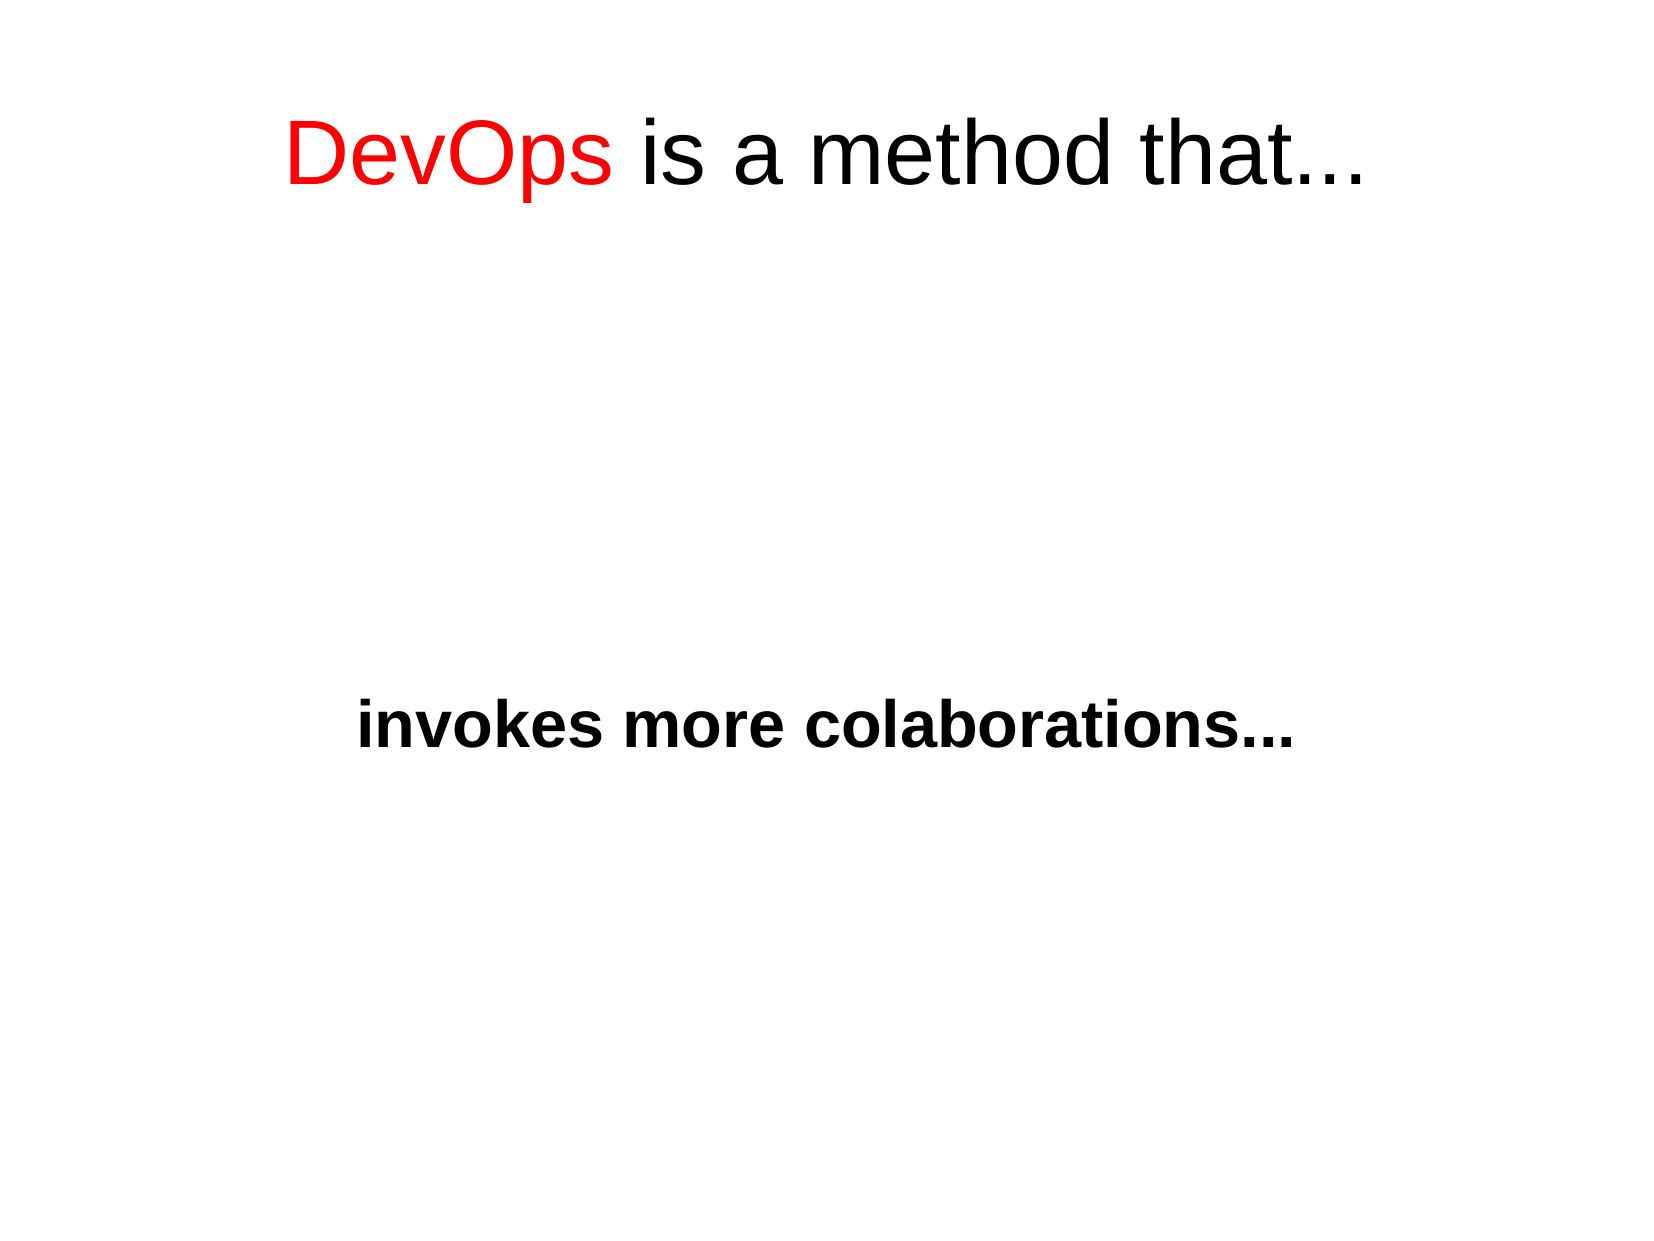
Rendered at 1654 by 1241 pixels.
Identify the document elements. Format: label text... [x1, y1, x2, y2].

subtitle invokes more colaborations... [82, 290, 1571, 1010]
title DevOps is a method that... [82, 49, 1571, 257]
